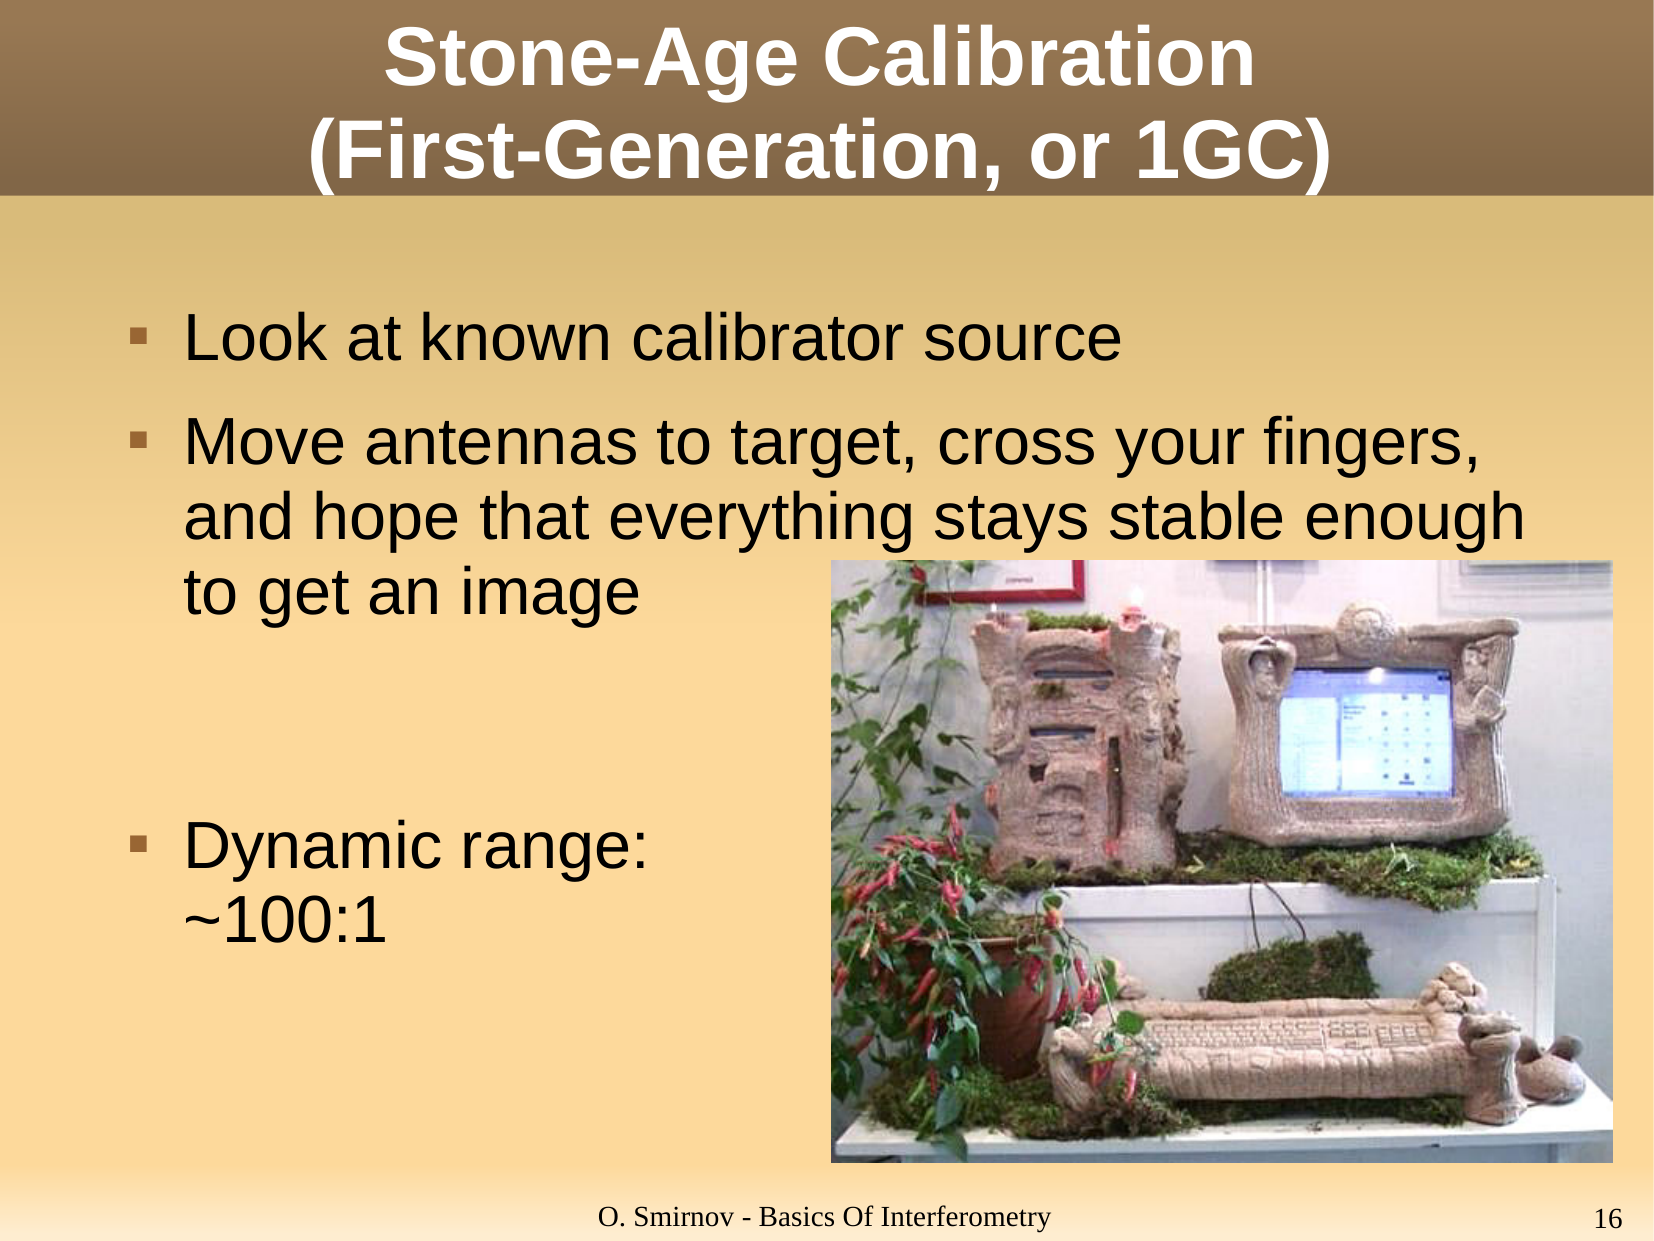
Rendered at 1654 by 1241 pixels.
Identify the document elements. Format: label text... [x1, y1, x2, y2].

picture [0, 0, 1654, 1241]
title Stone-Age Calibration (First-Generation, or 1GC) [76, 0, 1565, 208]
list Look at known calibrator source Move antennas to target, cross your fingers, and hope that everything stays stable enough to get an image Dynamic range: ~100:1 [112, 300, 1601, 1119]
